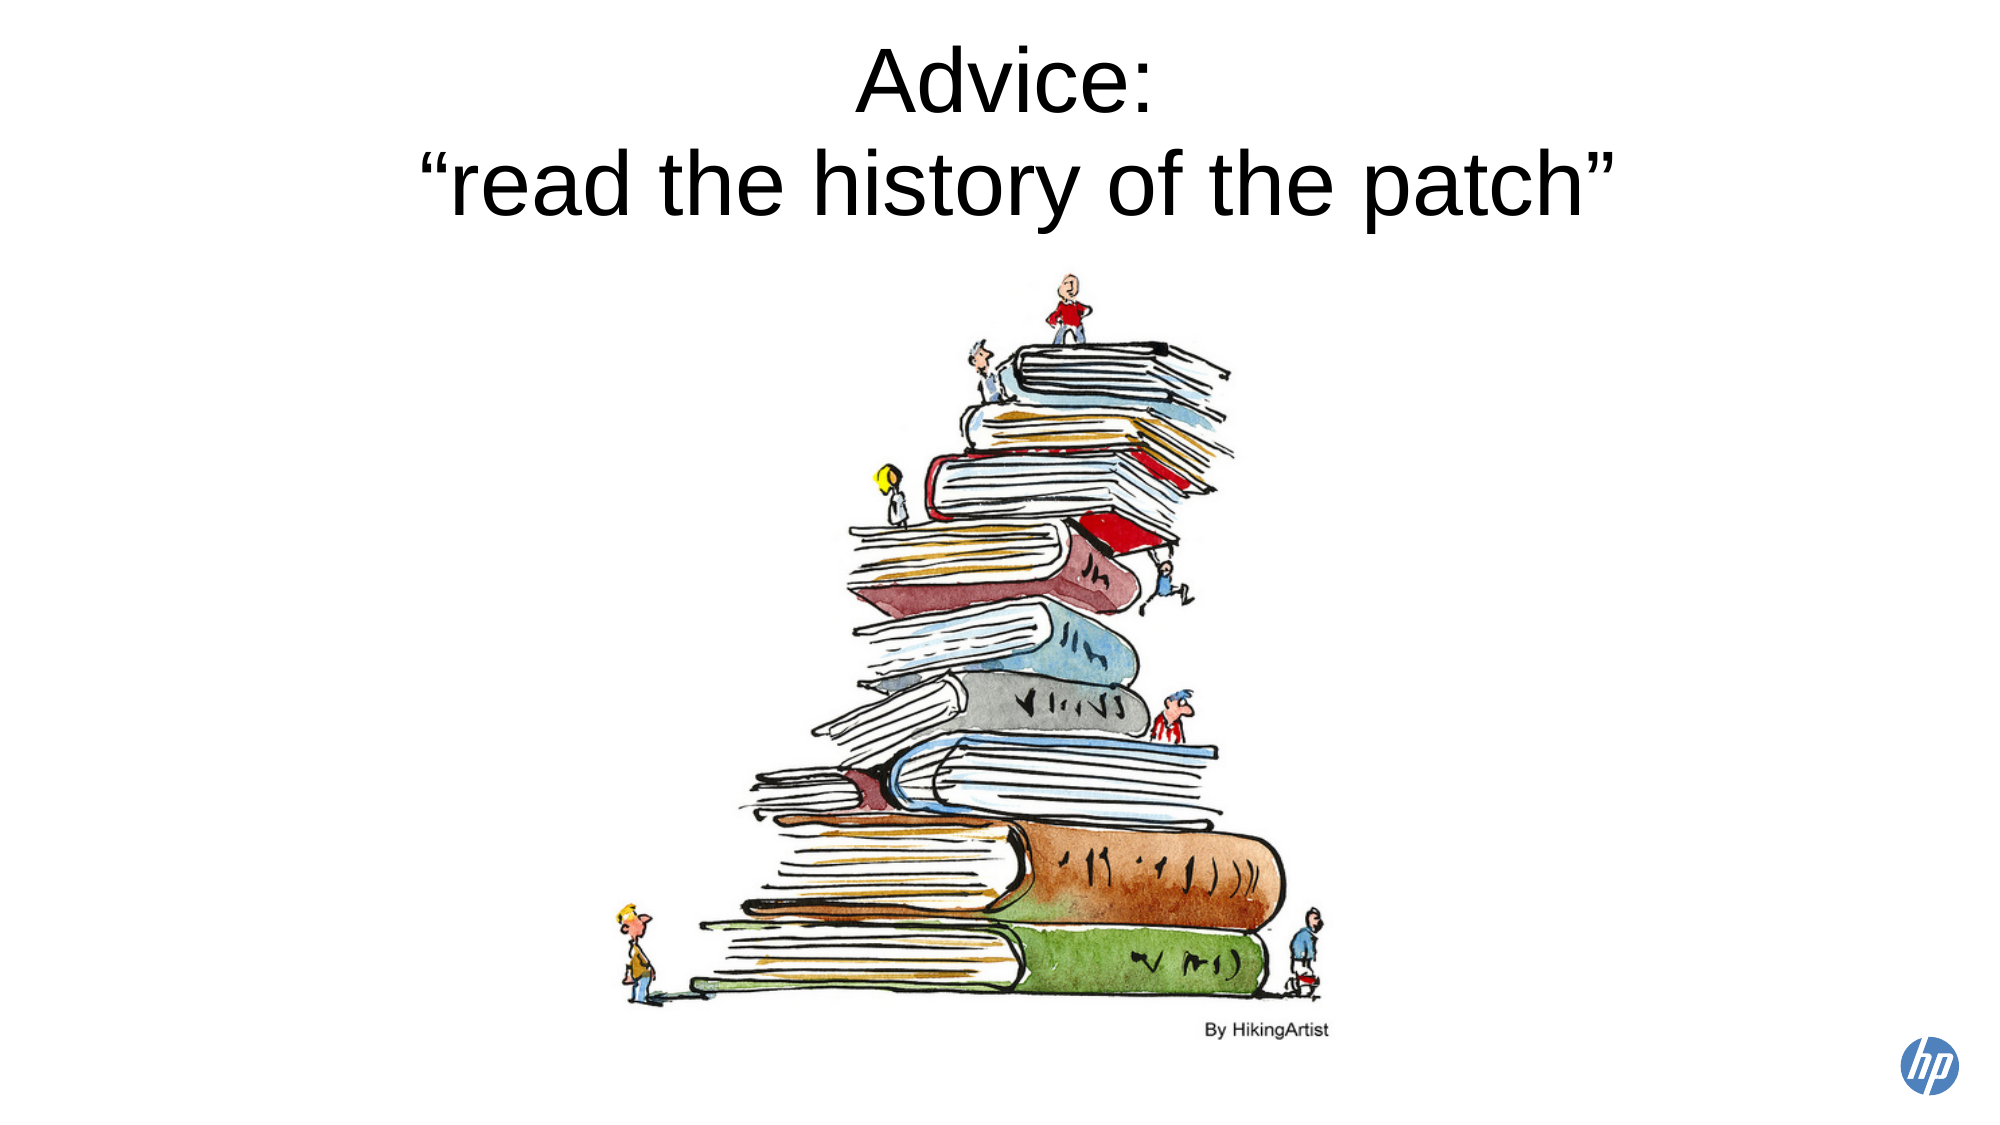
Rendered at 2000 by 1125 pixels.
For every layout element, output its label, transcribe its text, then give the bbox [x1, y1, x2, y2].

title Advice: “read the history of the patch” [12, 4, 2000, 260]
picture [602, 236, 1335, 1040]
